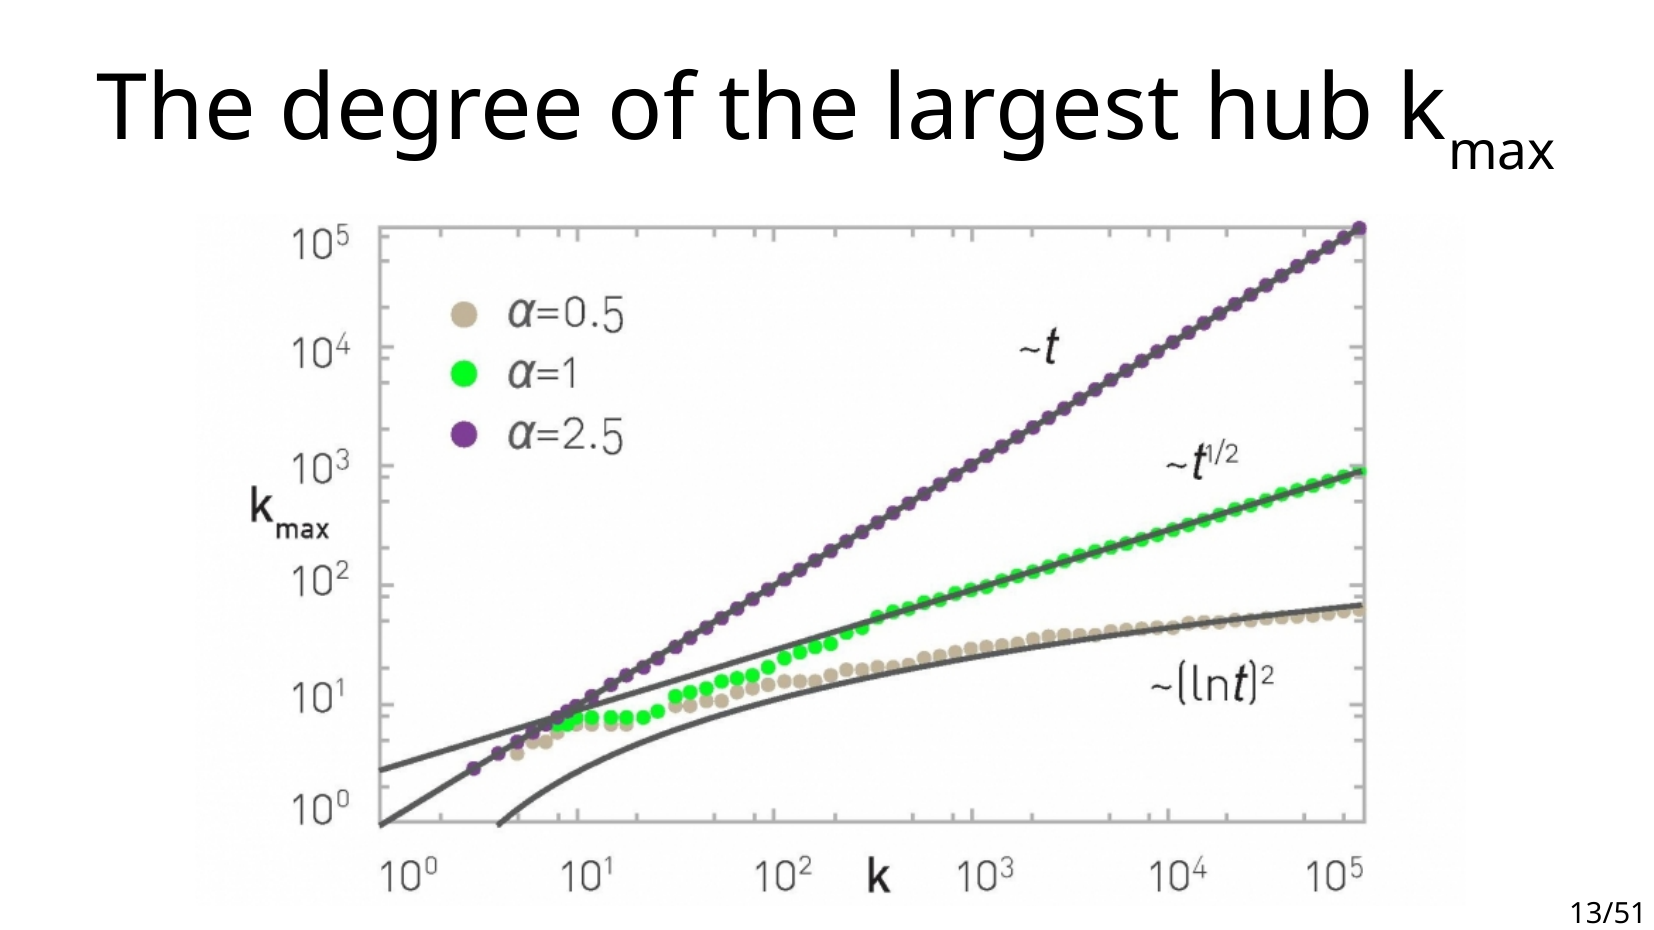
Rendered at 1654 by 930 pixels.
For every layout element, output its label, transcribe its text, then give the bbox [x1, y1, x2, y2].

title The degree of the largest hub kmax [82, 1, 1571, 225]
picture [195, 214, 1466, 906]
